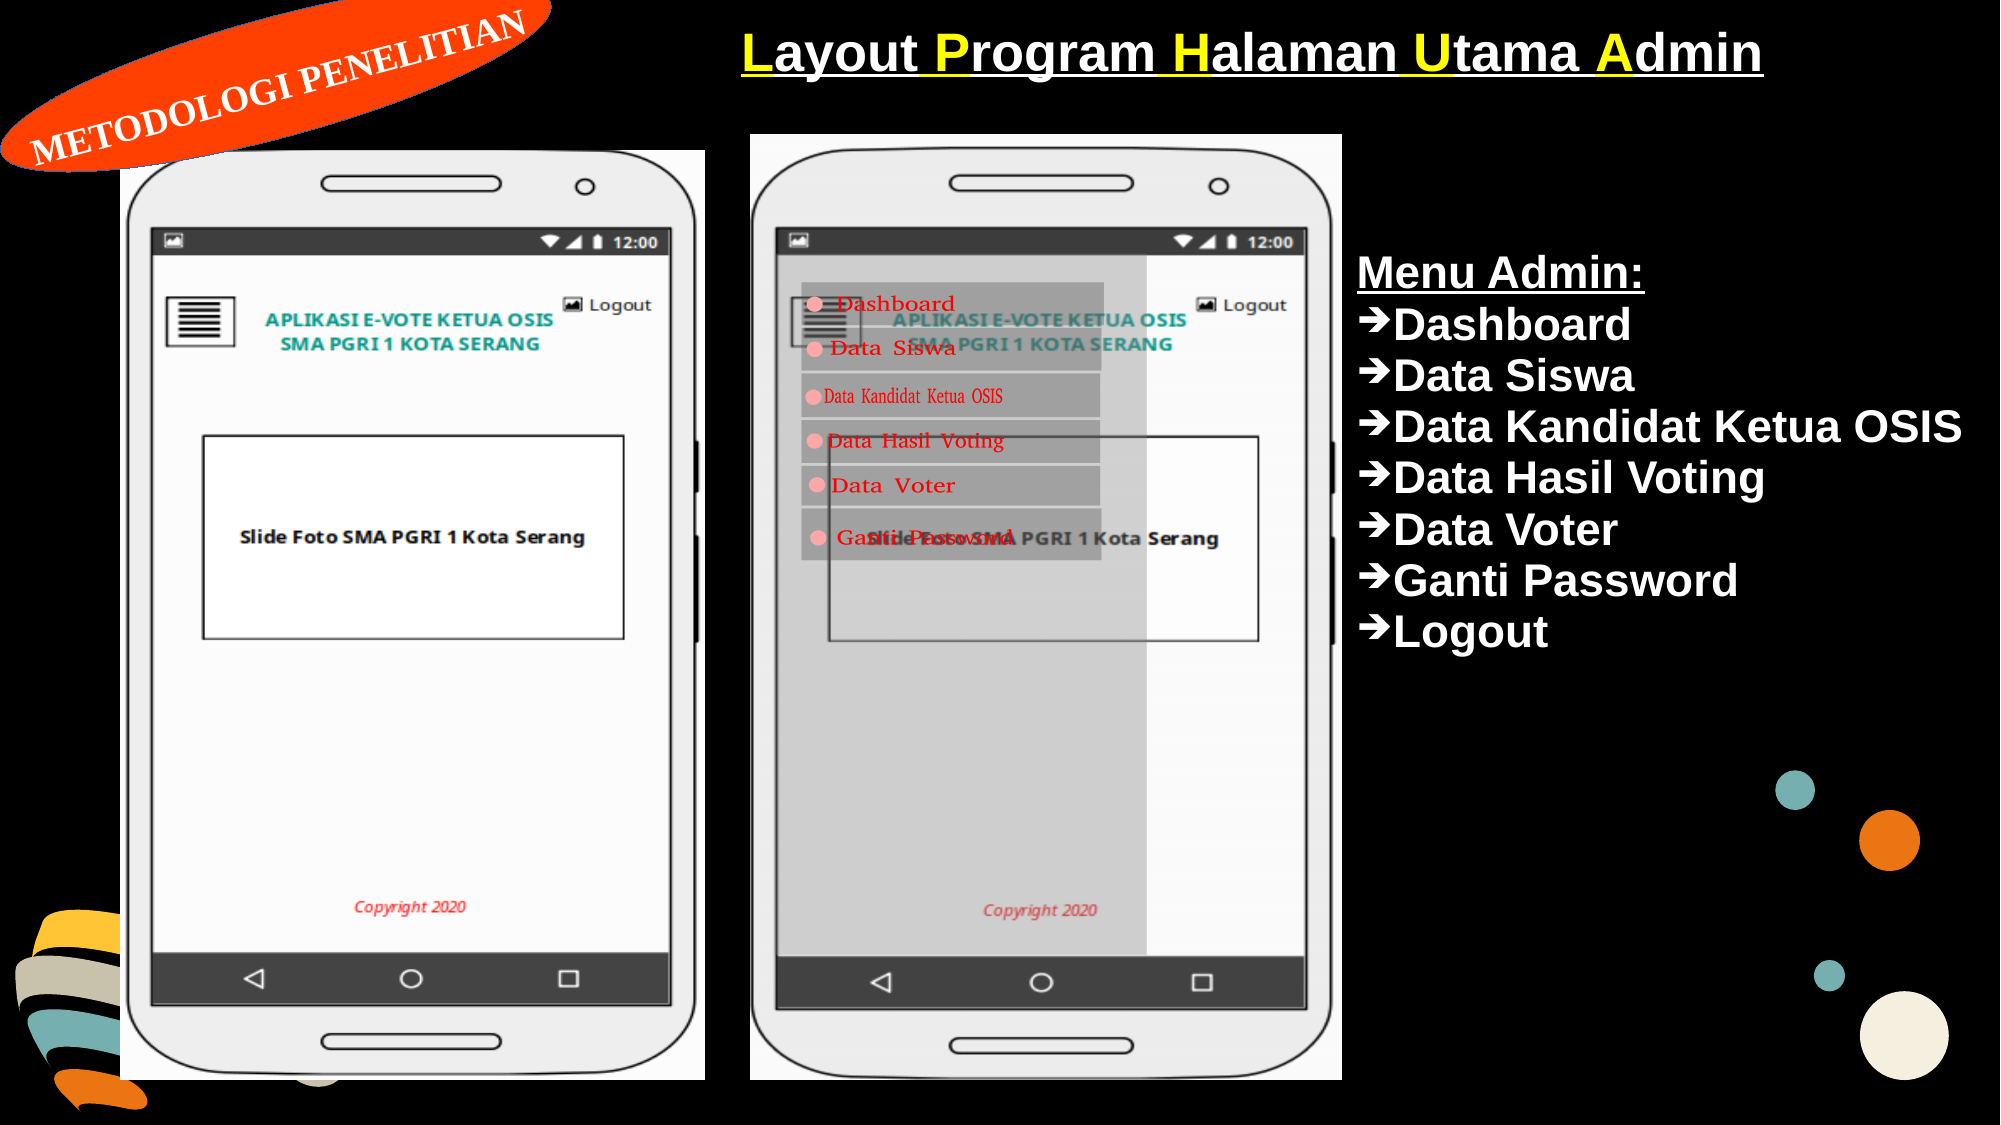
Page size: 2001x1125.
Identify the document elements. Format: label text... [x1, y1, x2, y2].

text_box Menu Admin: Dashboard Data Siswa Data Kandidat Ketua OSIS Data Hasil Voting Data Voter Ganti Password Logout [1342, 239, 2000, 717]
text_box [1775, 770, 1816, 811]
text_box METODOLOGI PENELITIAN [0, 0, 552, 173]
text_box [1813, 960, 1846, 992]
text_box [27, 1009, 120, 1067]
text_box [15, 909, 120, 1012]
text_box Layout Program Halaman Utama Admin [720, 15, 1786, 151]
text_box [296, 1080, 339, 1087]
text_box [1859, 991, 1949, 1081]
text_box [54, 1069, 148, 1113]
picture [120, 149, 705, 1080]
picture [750, 134, 1342, 1081]
text_box [1859, 810, 1921, 872]
